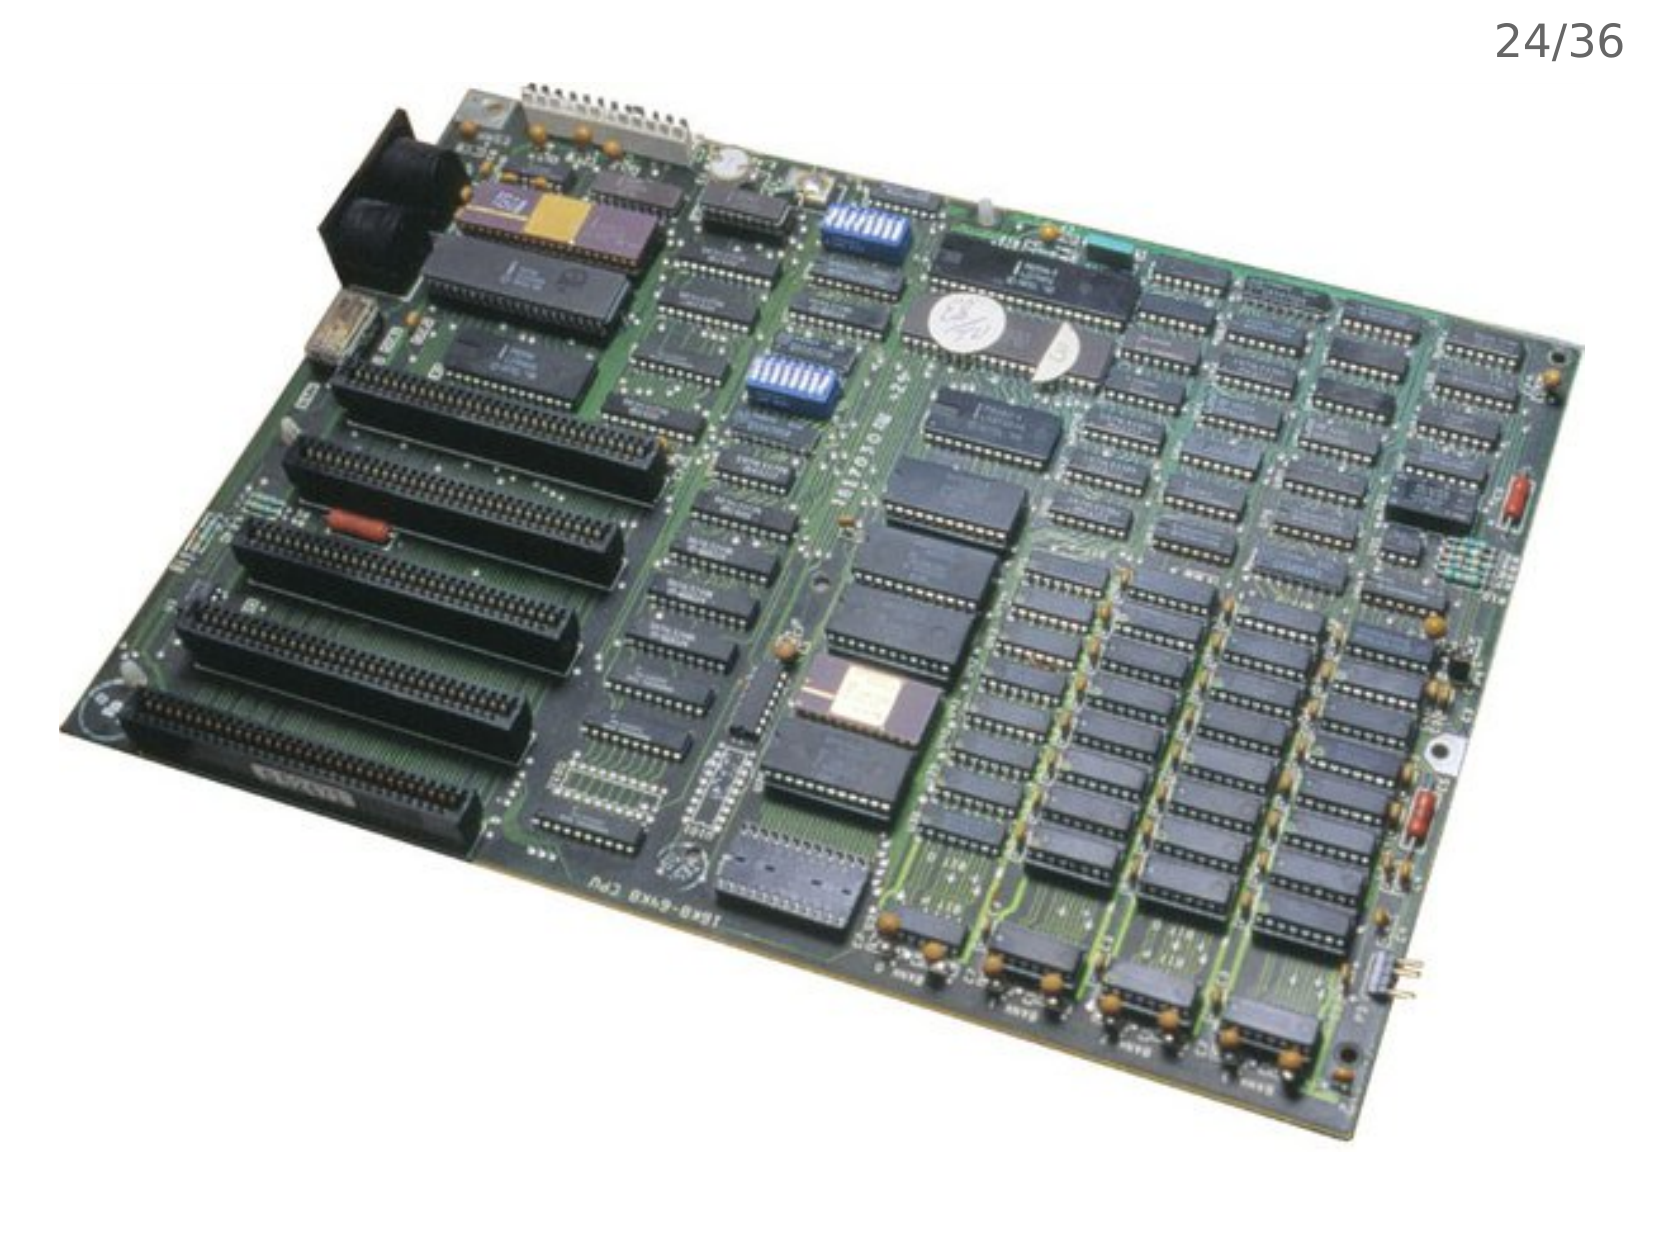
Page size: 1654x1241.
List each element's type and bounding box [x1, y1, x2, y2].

picture [59, 82, 1585, 1152]
